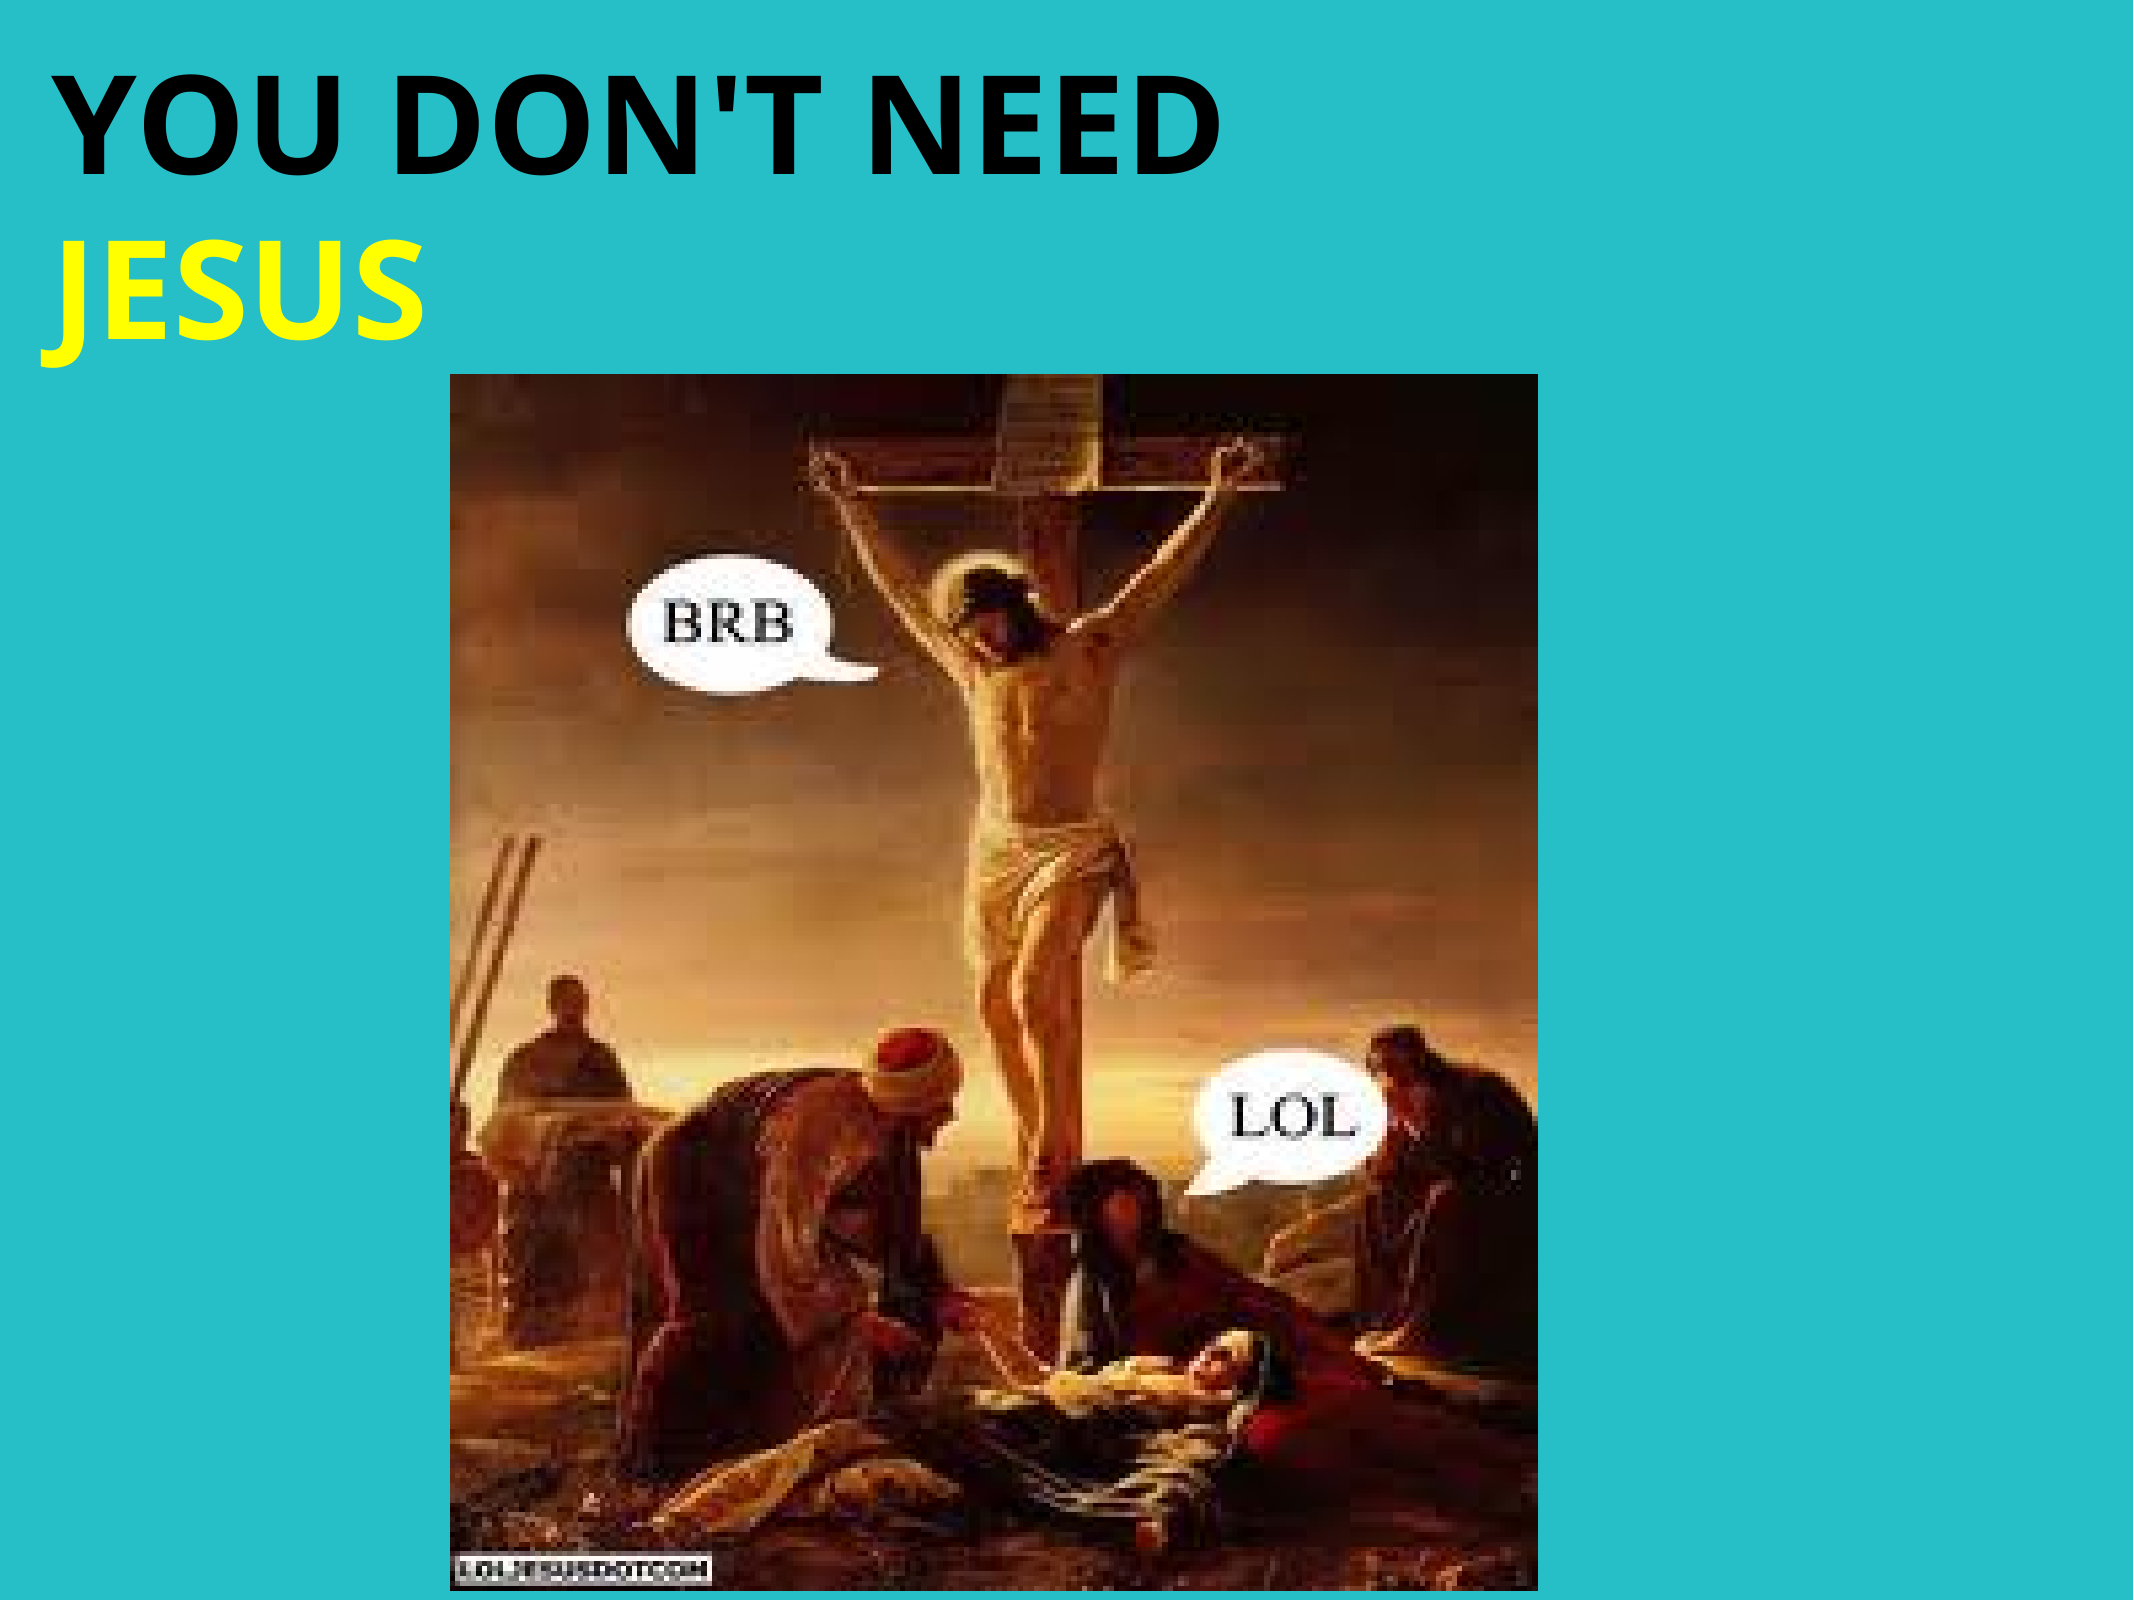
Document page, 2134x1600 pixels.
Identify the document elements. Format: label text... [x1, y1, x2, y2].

text_box YOU DON'T NEED JESUS [41, 37, 2134, 483]
picture [450, 374, 1538, 1591]
